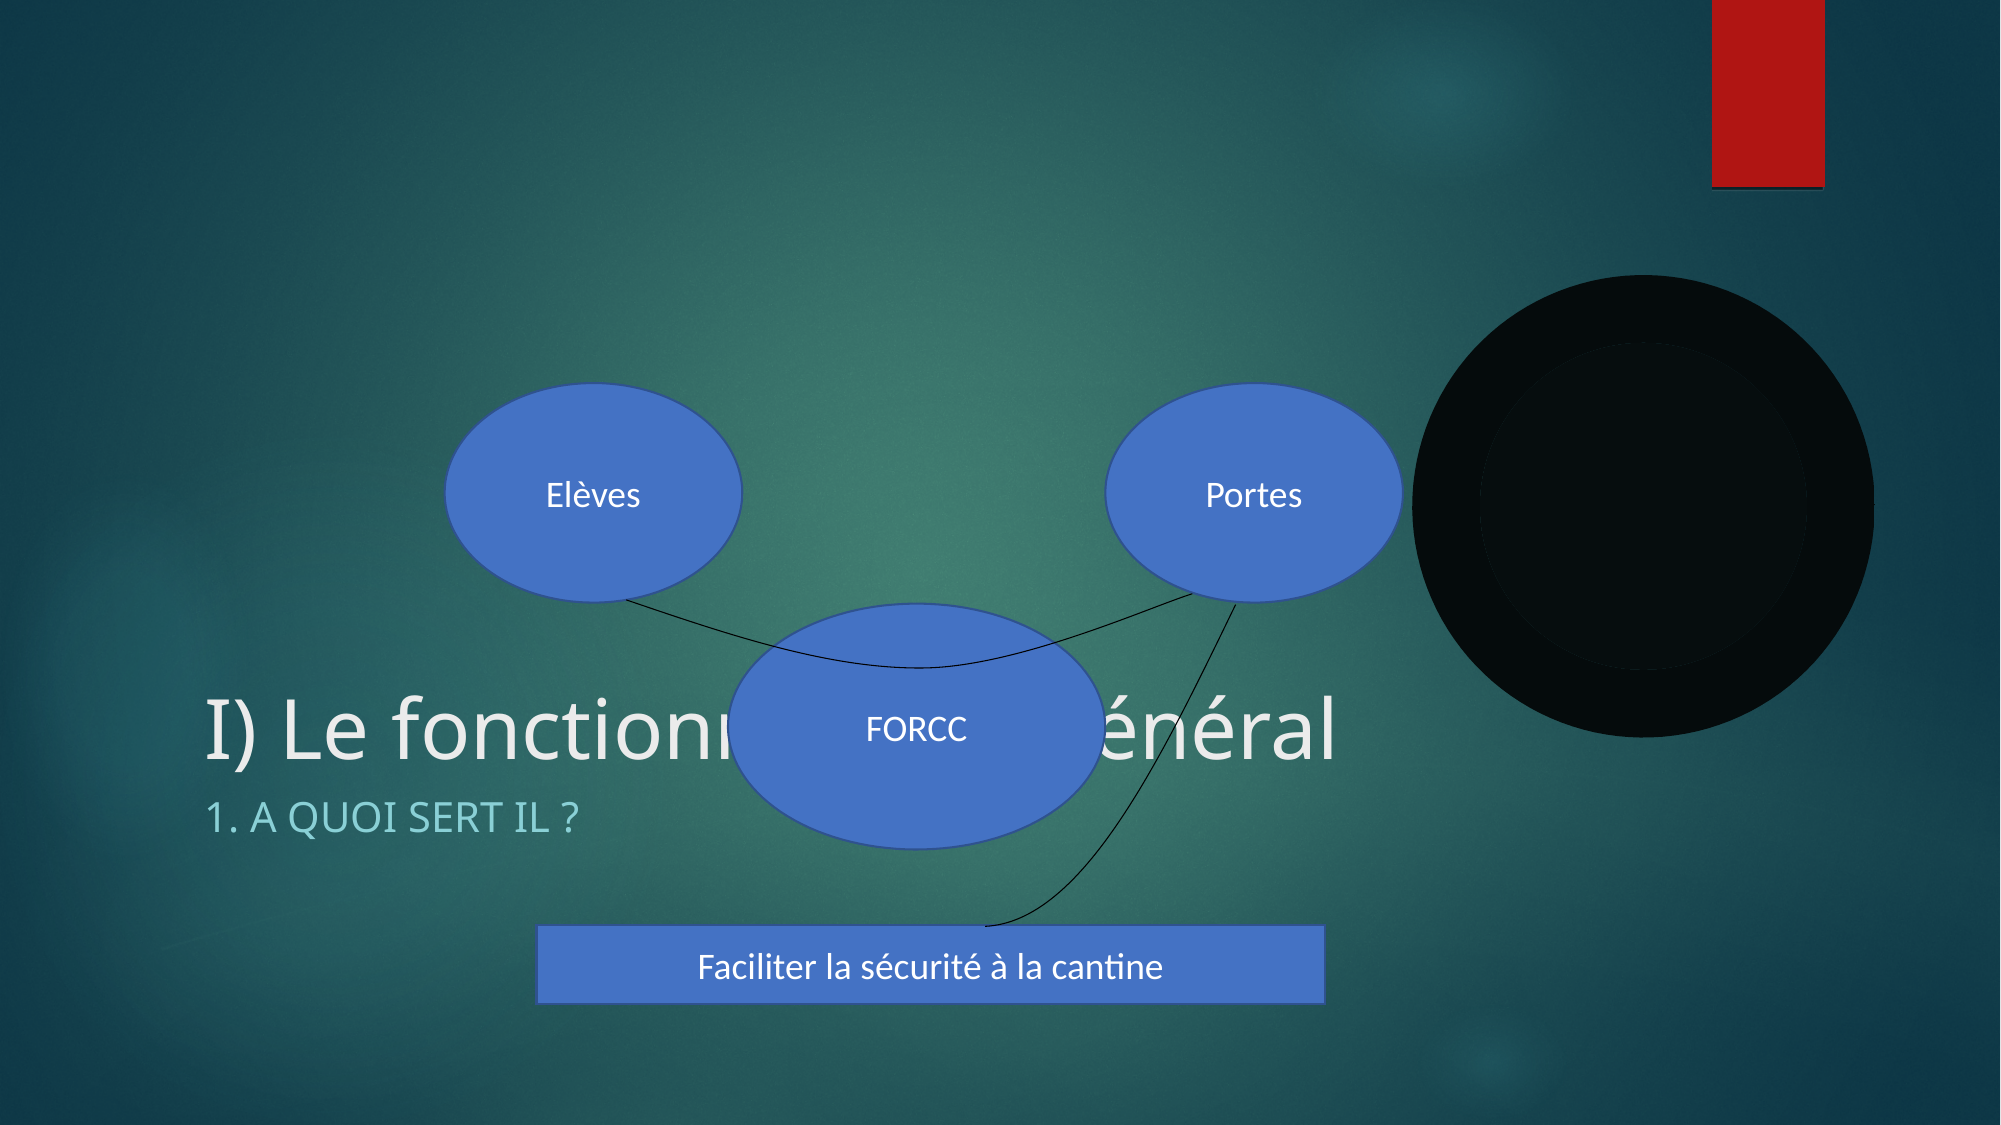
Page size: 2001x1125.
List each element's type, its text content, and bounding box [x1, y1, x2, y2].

text_box FORCC [727, 643, 1106, 850]
text_box Faciliter la sécurité à la cantine [537, 925, 1325, 1004]
title I) Le fonctionnement général [147, 0, 1596, 175]
text_box FORCC [775, 603, 1054, 667]
text_box Elèves [444, 383, 743, 603]
text_box Portes [1105, 383, 1403, 603]
list 1. A quoi sert il ? [257, 222, 1706, 364]
